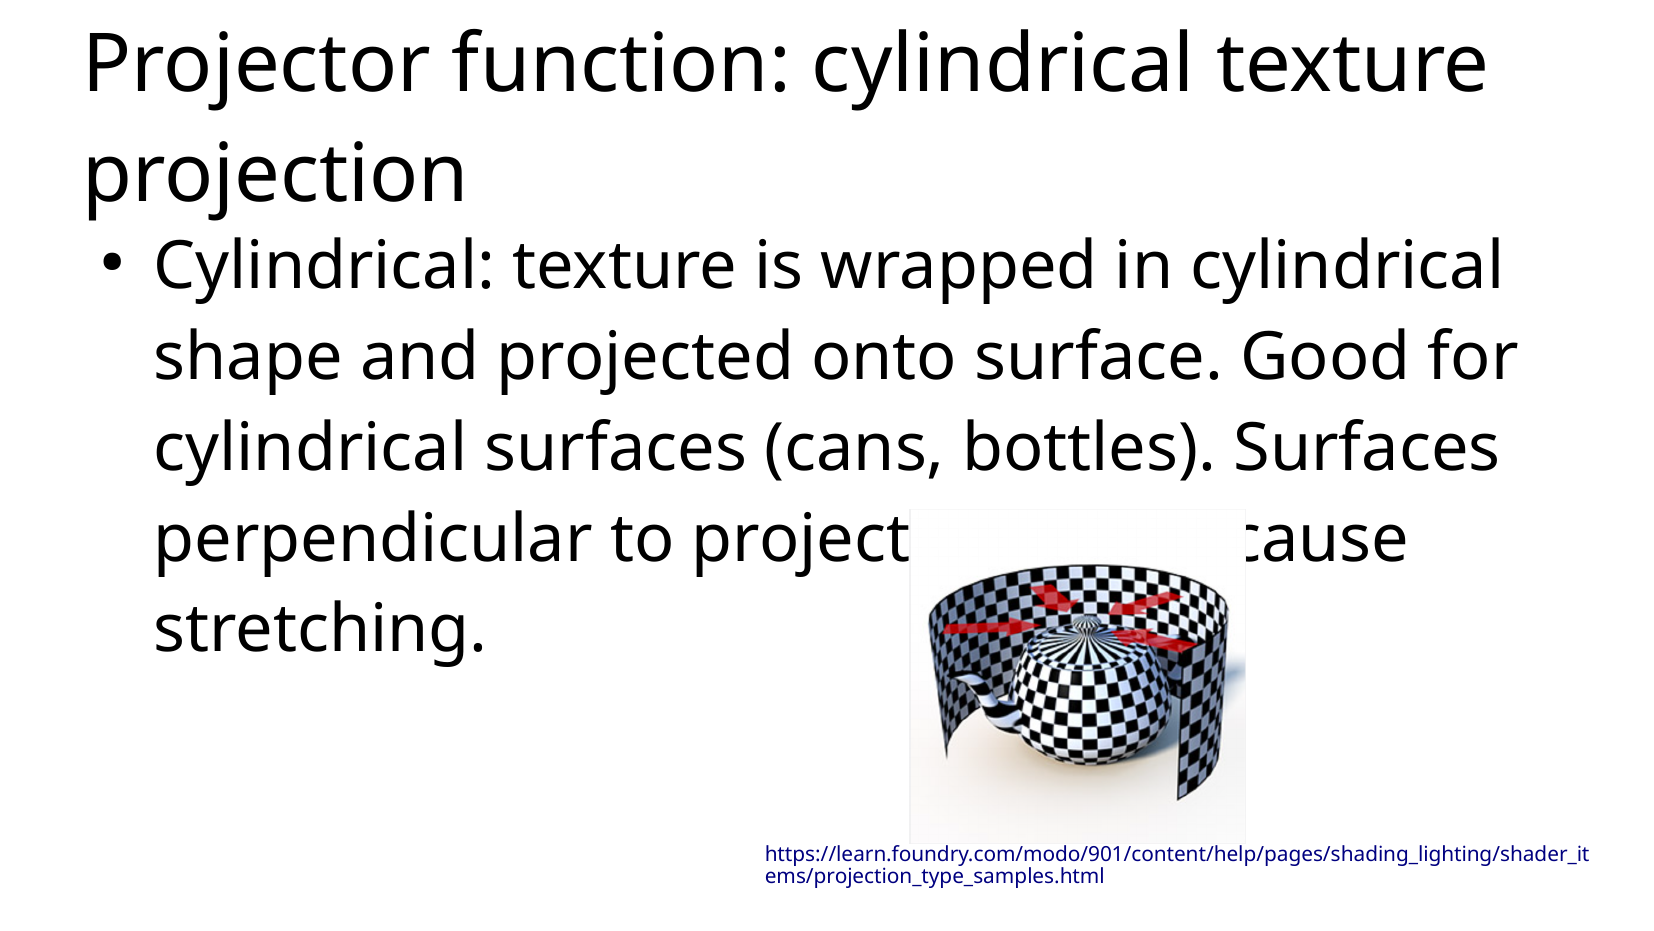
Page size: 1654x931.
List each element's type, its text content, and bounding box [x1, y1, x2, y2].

list Cylindrical: texture is wrapped in cylindrical shape and projected onto surface. Good for cylindrical surfaces (cans, bottles). Surfaces perpendicular to projection might cause stretching. [82, 217, 1571, 758]
title Projector function: cylindrical texture projection [82, 37, 1571, 193]
picture [909, 509, 1246, 831]
text_box https://learn.foundry.com/modo/901/content/help/pages/shading_lighting/shader_items/projection_type_samples.html [750, 831, 1606, 873]
